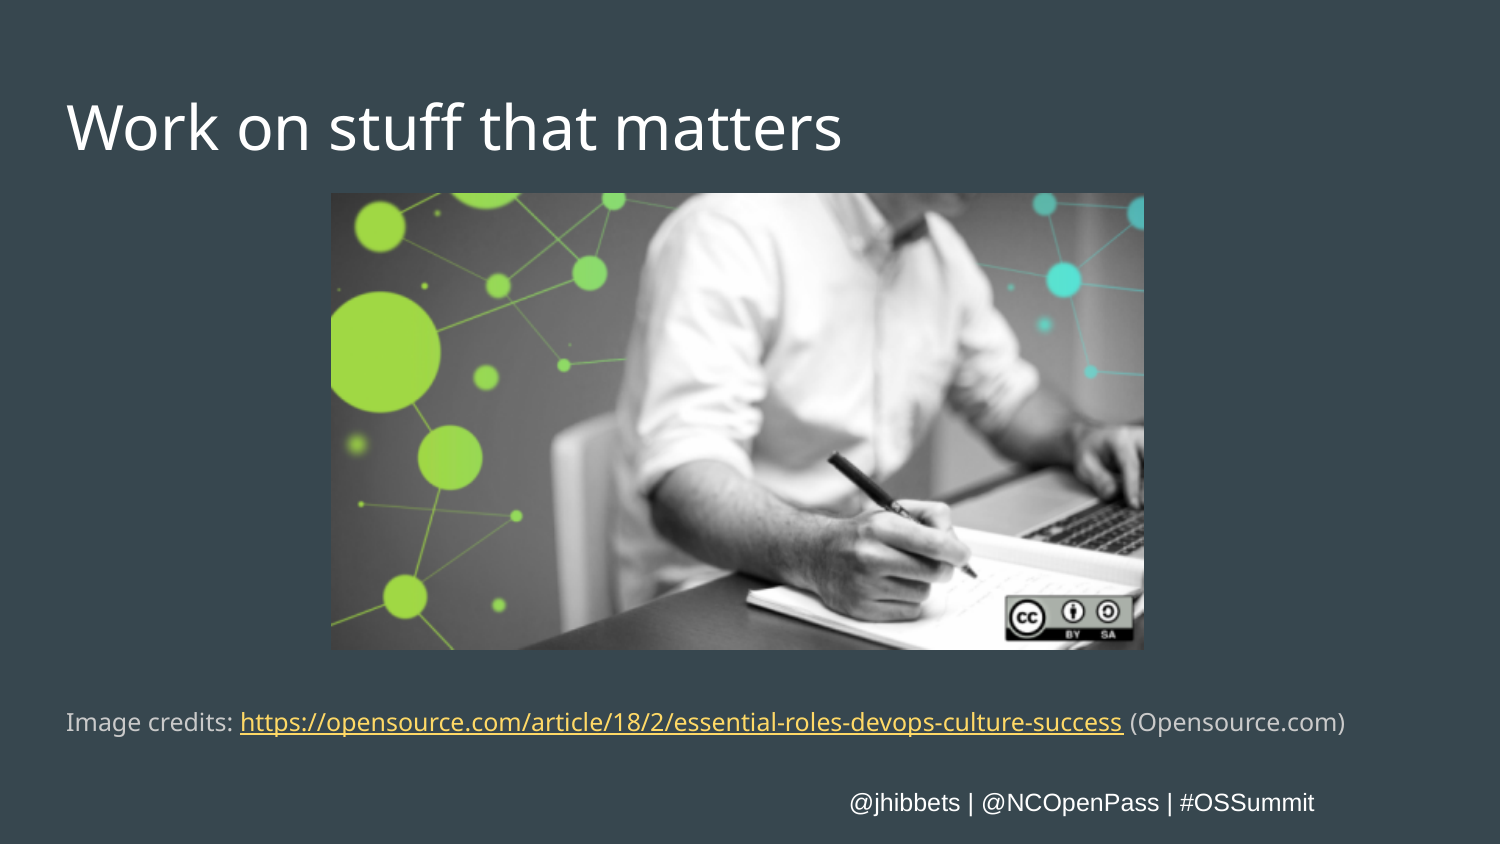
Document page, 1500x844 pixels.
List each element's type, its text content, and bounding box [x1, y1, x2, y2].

text_box Image credits: https://opensource.com/article/18/2/essential-roles-devops-culture-success (Opensource.com) [51, 686, 1449, 750]
picture [331, 193, 1144, 650]
title Work on stuff that matters [51, 72, 1449, 167]
